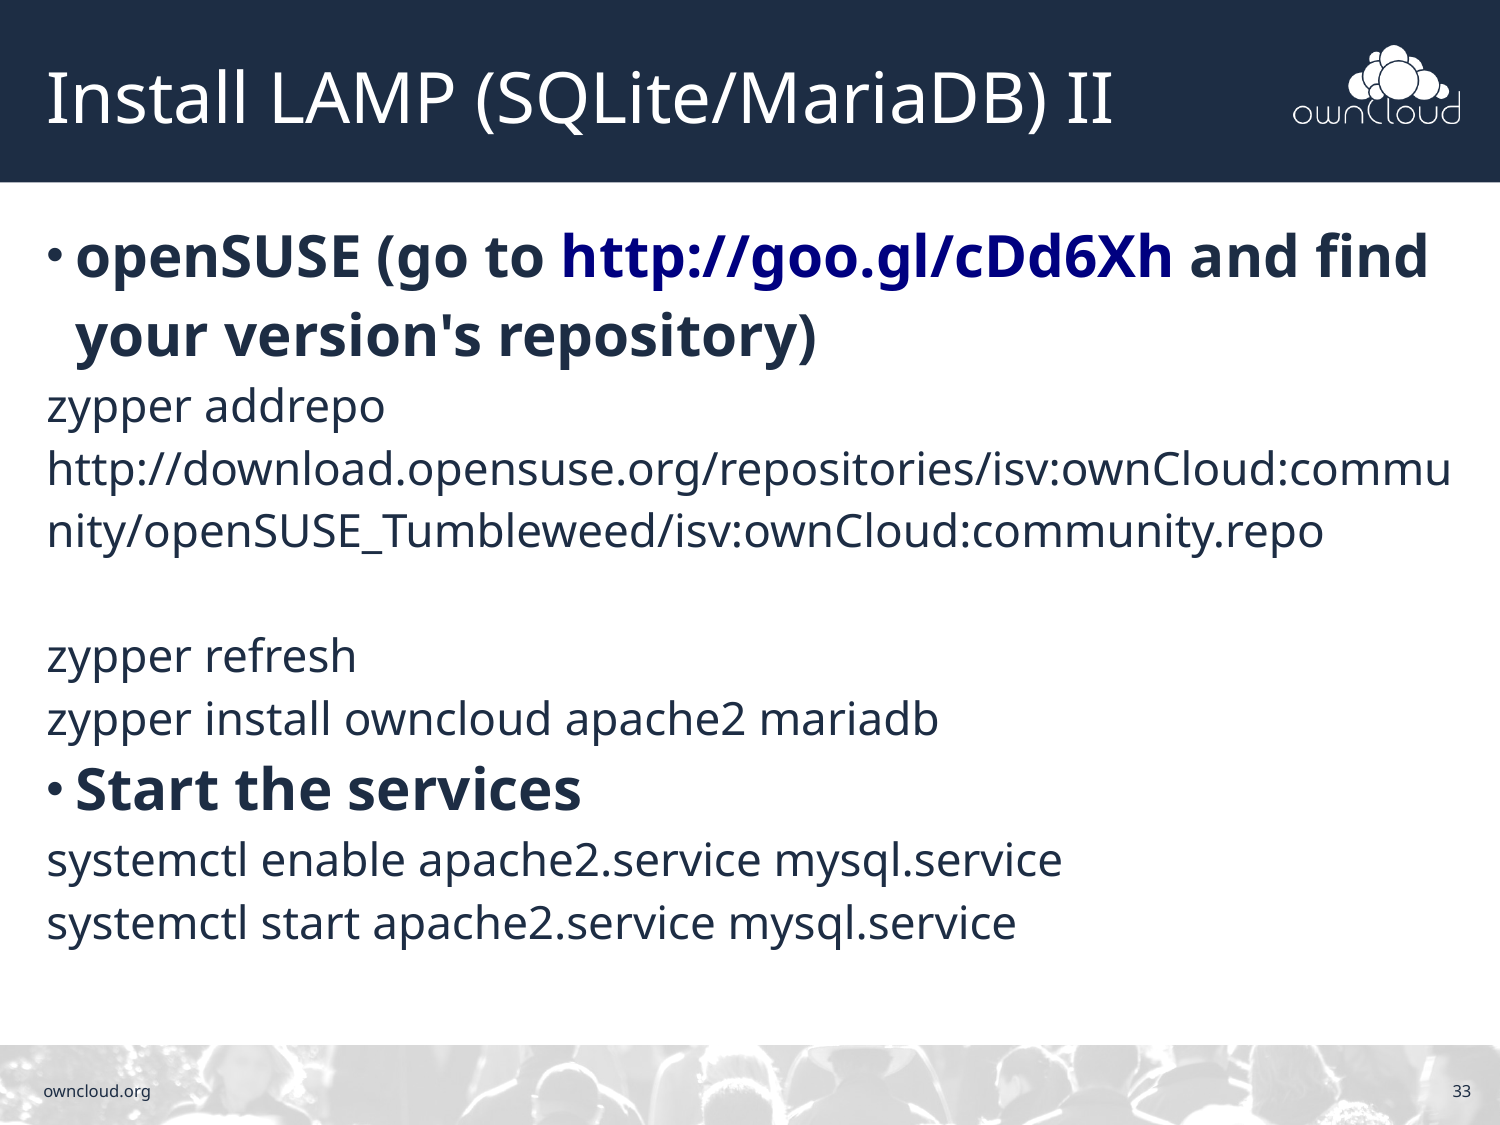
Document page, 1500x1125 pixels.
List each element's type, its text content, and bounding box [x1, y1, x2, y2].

picture [1293, 45, 1460, 124]
picture [0, 1045, 1500, 1125]
list openSUSE (go to http://goo.gl/cDd6Xh and find your version's repository) zypper addrepo http://download.opensuse.org/repositories/isv:ownCloud:community/openSUSE_Tumbleweed/isv:ownCloud:community.repo zypper refresh zypper install owncloud apache2 mariadb Start the services systemctl enable apache2.service mysql.service systemctl start apache2.service mysql.service [46, 214, 1465, 1026]
title Install LAMP (SQLite/MariaDB) II [46, 5, 1258, 187]
